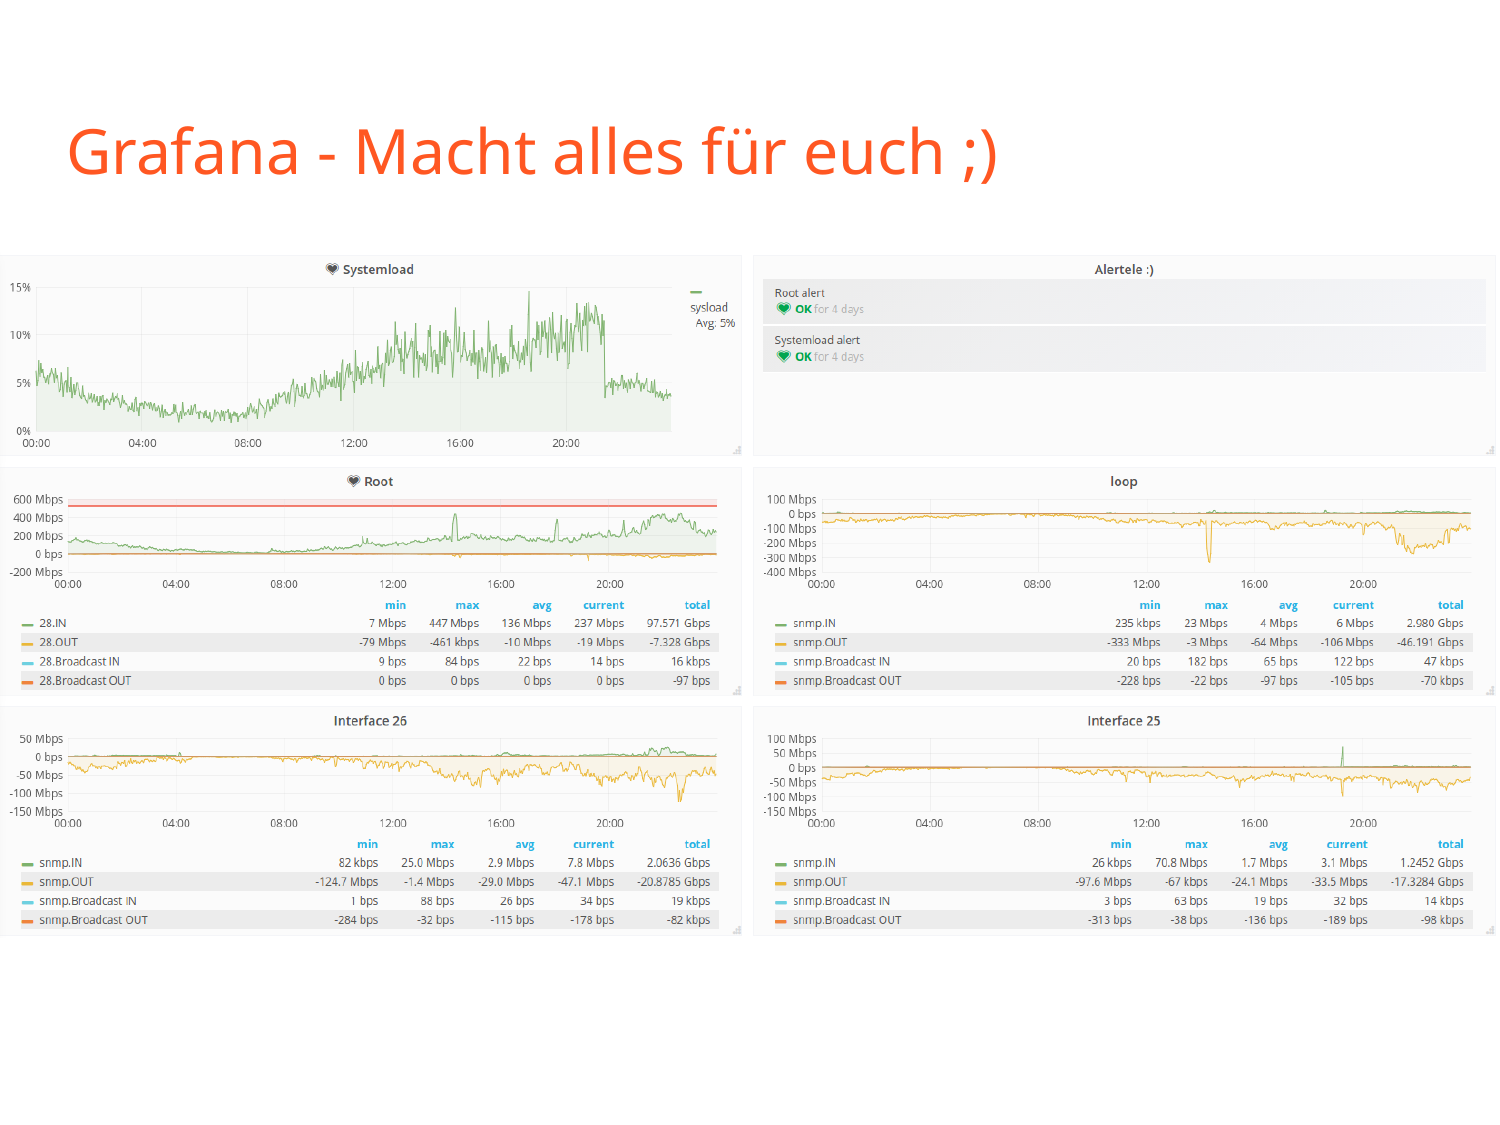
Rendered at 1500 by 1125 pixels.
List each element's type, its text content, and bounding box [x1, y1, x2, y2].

picture [0, 251, 1500, 938]
title Grafana - Macht alles für euch ;) [51, 97, 1449, 223]
